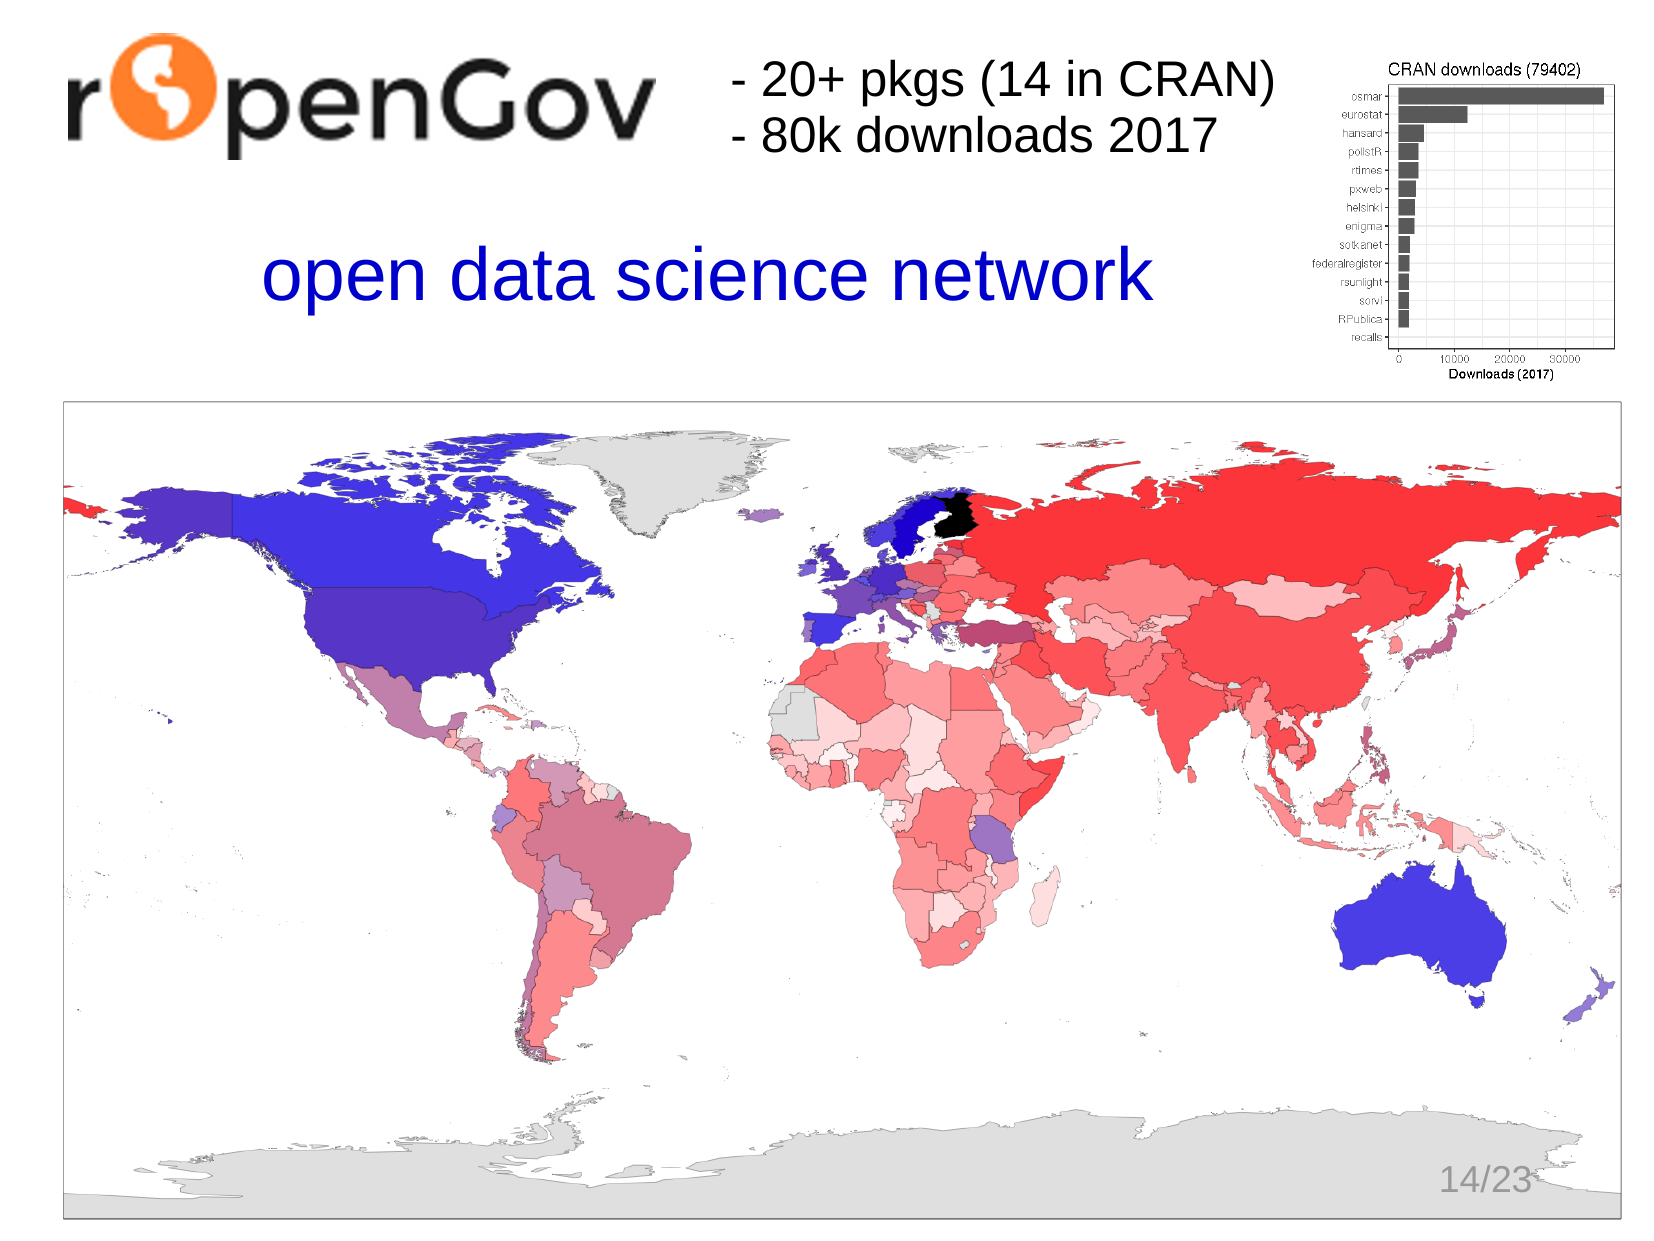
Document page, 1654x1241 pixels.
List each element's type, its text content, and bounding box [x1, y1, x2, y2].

picture [34, 56, 1650, 1234]
title open data science network [212, 207, 1204, 342]
text_box - 20+ pkgs (14 in CRAN) - 80k downloads 2017 [715, 44, 1301, 177]
picture [68, 33, 656, 160]
text_box <number>/23 [1424, 1151, 1654, 1222]
